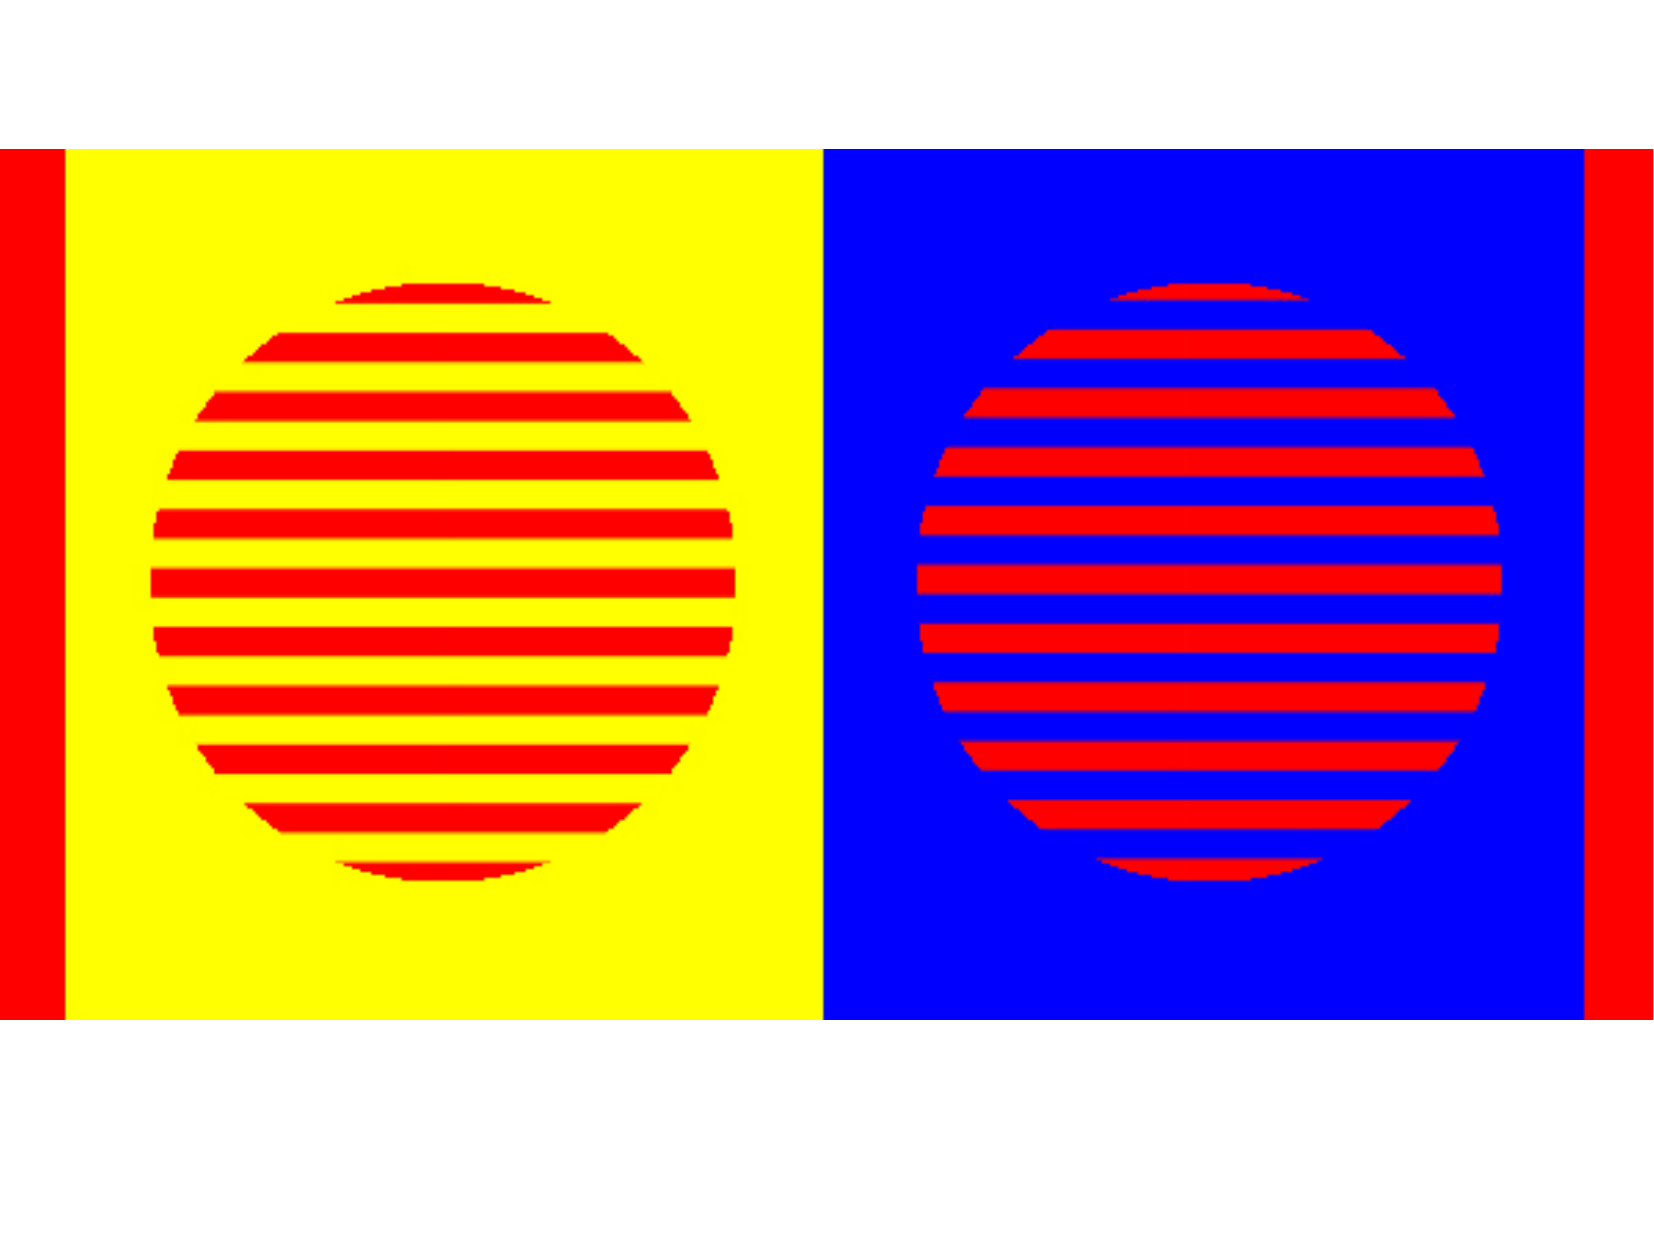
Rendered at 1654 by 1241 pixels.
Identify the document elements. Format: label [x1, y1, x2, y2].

picture [0, 149, 1654, 1021]
